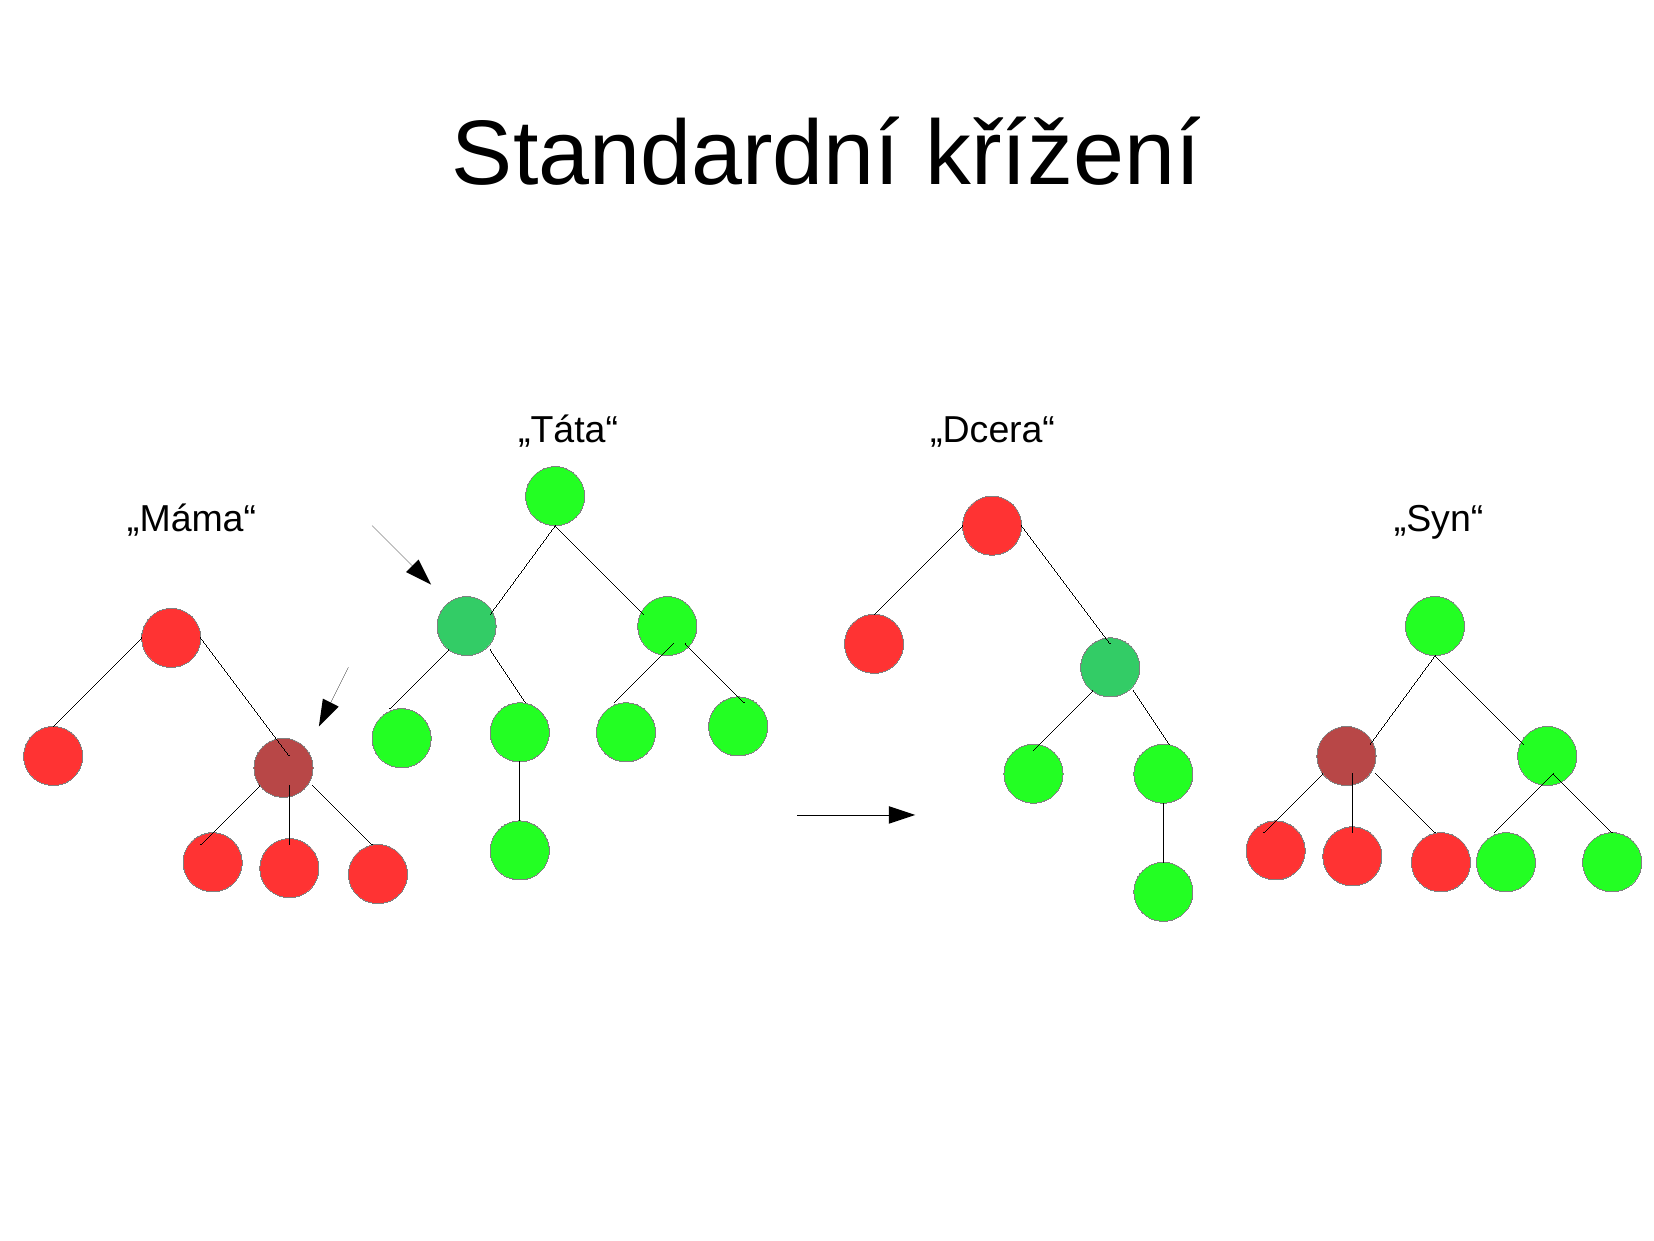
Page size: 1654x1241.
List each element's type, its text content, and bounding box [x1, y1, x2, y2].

text_box „Syn“ [1379, 490, 1498, 548]
title Standardní křížení [82, 49, 1571, 257]
text_box [844, 614, 904, 674]
text_box „Máma“ [112, 490, 271, 548]
text_box [596, 702, 656, 762]
text_box [1517, 726, 1577, 786]
text_box [962, 496, 1022, 556]
text_box [372, 708, 432, 768]
text_box [1322, 826, 1382, 886]
text_box [708, 696, 768, 756]
text_box [141, 608, 201, 668]
text_box [490, 702, 550, 762]
text_box [1080, 637, 1140, 697]
text_box [637, 596, 697, 656]
text_box [1133, 862, 1193, 922]
text_box [1476, 832, 1536, 892]
text_box [1133, 744, 1193, 804]
text_box [253, 738, 314, 798]
text_box [348, 844, 408, 904]
text_box [490, 820, 550, 880]
text_box [1582, 832, 1642, 892]
text_box [23, 726, 83, 786]
text_box „Dcera“ [915, 401, 1070, 459]
text_box [1003, 744, 1064, 804]
text_box [1246, 820, 1306, 880]
text_box [525, 466, 585, 526]
text_box [259, 838, 319, 898]
text_box „Táta“ [503, 401, 634, 459]
text_box [437, 596, 497, 656]
text_box [1411, 832, 1471, 892]
text_box [1405, 596, 1465, 656]
text_box [183, 832, 243, 892]
text_box [1316, 726, 1377, 786]
